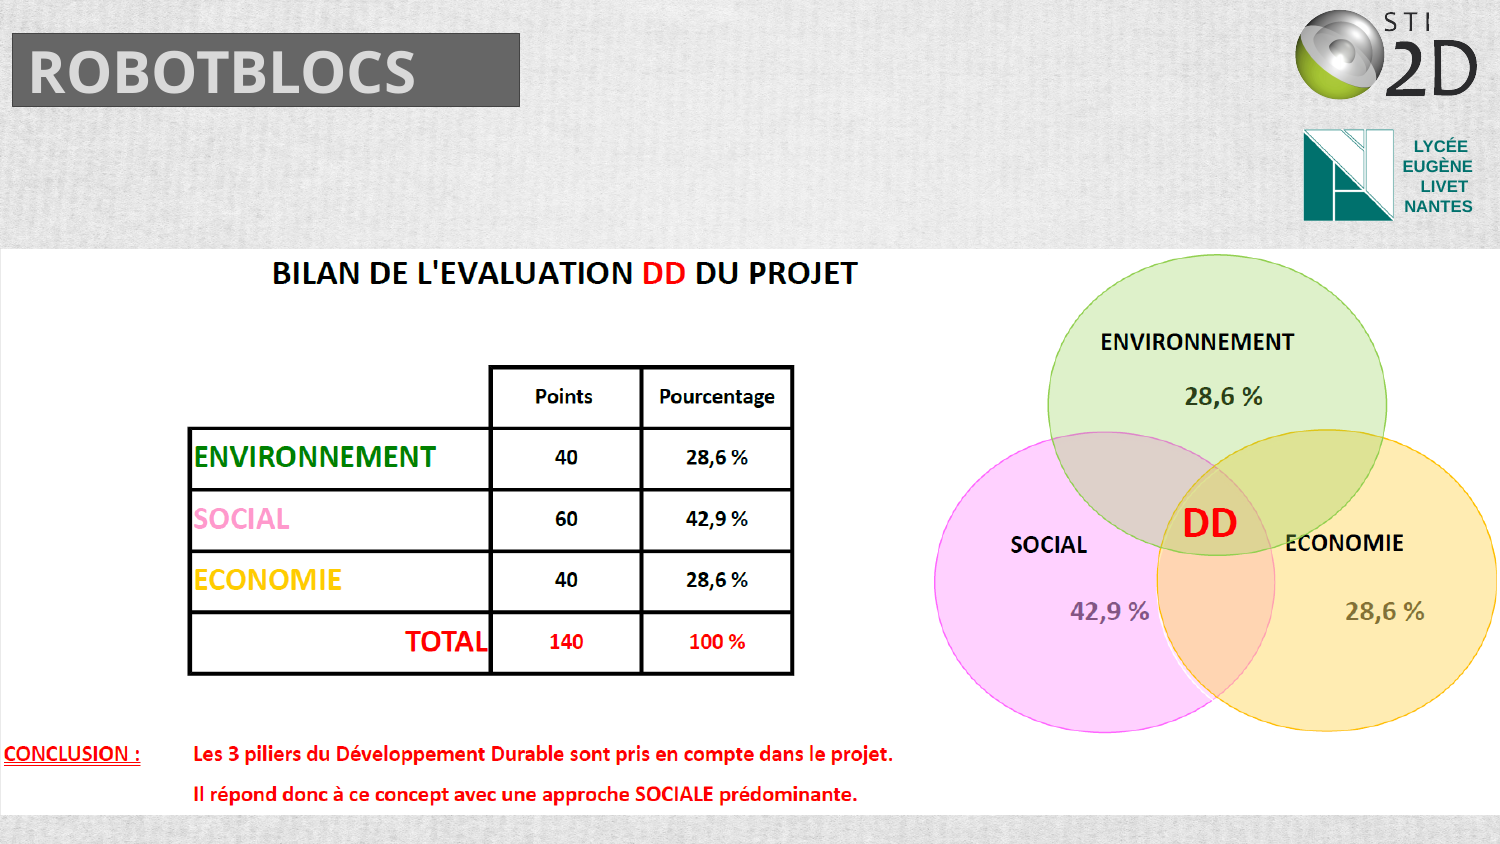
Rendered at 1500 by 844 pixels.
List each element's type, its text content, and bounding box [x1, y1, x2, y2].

text_box ROBOTBLOCS [12, 33, 520, 107]
text_box LYCÉE EUGÈNE LIVET NANTES [1311, 120, 1489, 225]
picture [0, 0, 1500, 844]
